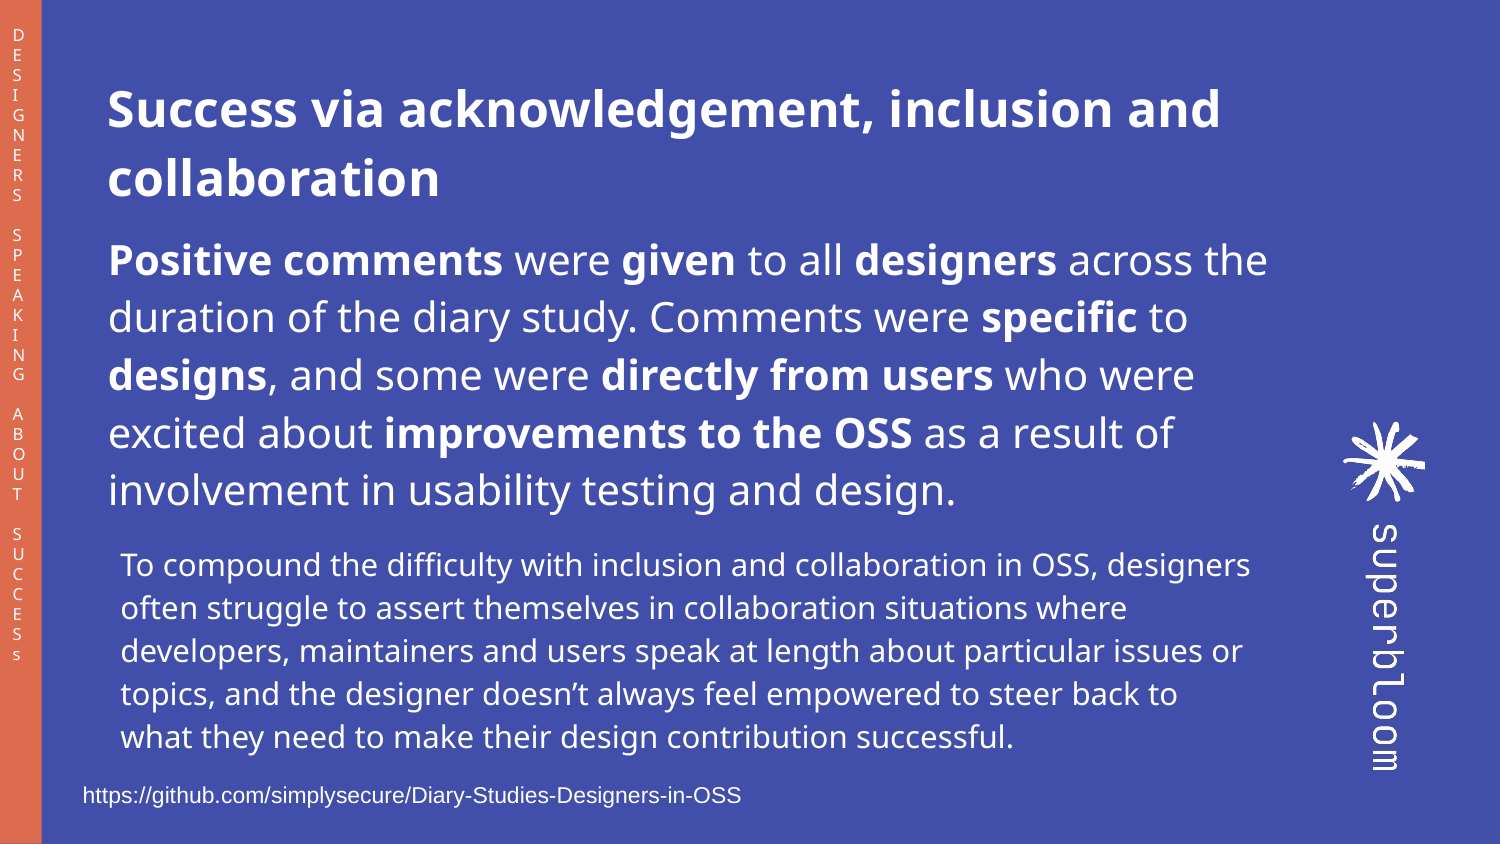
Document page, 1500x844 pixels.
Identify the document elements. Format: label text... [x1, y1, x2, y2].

text_box https://github.com/simplysecure/Diary-Studies-Designers-in-OSS [67, 765, 786, 824]
text_box Success via acknowledgement, inclusion and collaboration [92, 53, 1414, 222]
text_box To compound the difficulty with inclusion and collaboration in OSS, designers often struggle to assert themselves in collaboration situations where developers, maintainers and users speak at length about particular issues or topics, and the designer doesn’t always feel empowered to steer back to what they need to make their design contribution successful. [105, 524, 1270, 844]
text_box Positive comments were given to all designers across the duration of the diary study. Comments were specific to designs, and some were directly from users who were excited about improvements to the OSS as a result of involvement in usability testing and design. [93, 222, 1343, 529]
text_box D E S I G N E R S S P E A K I N G A B O U T S U C C E S s [12, 24, 51, 255]
picture [1343, 421, 1426, 770]
